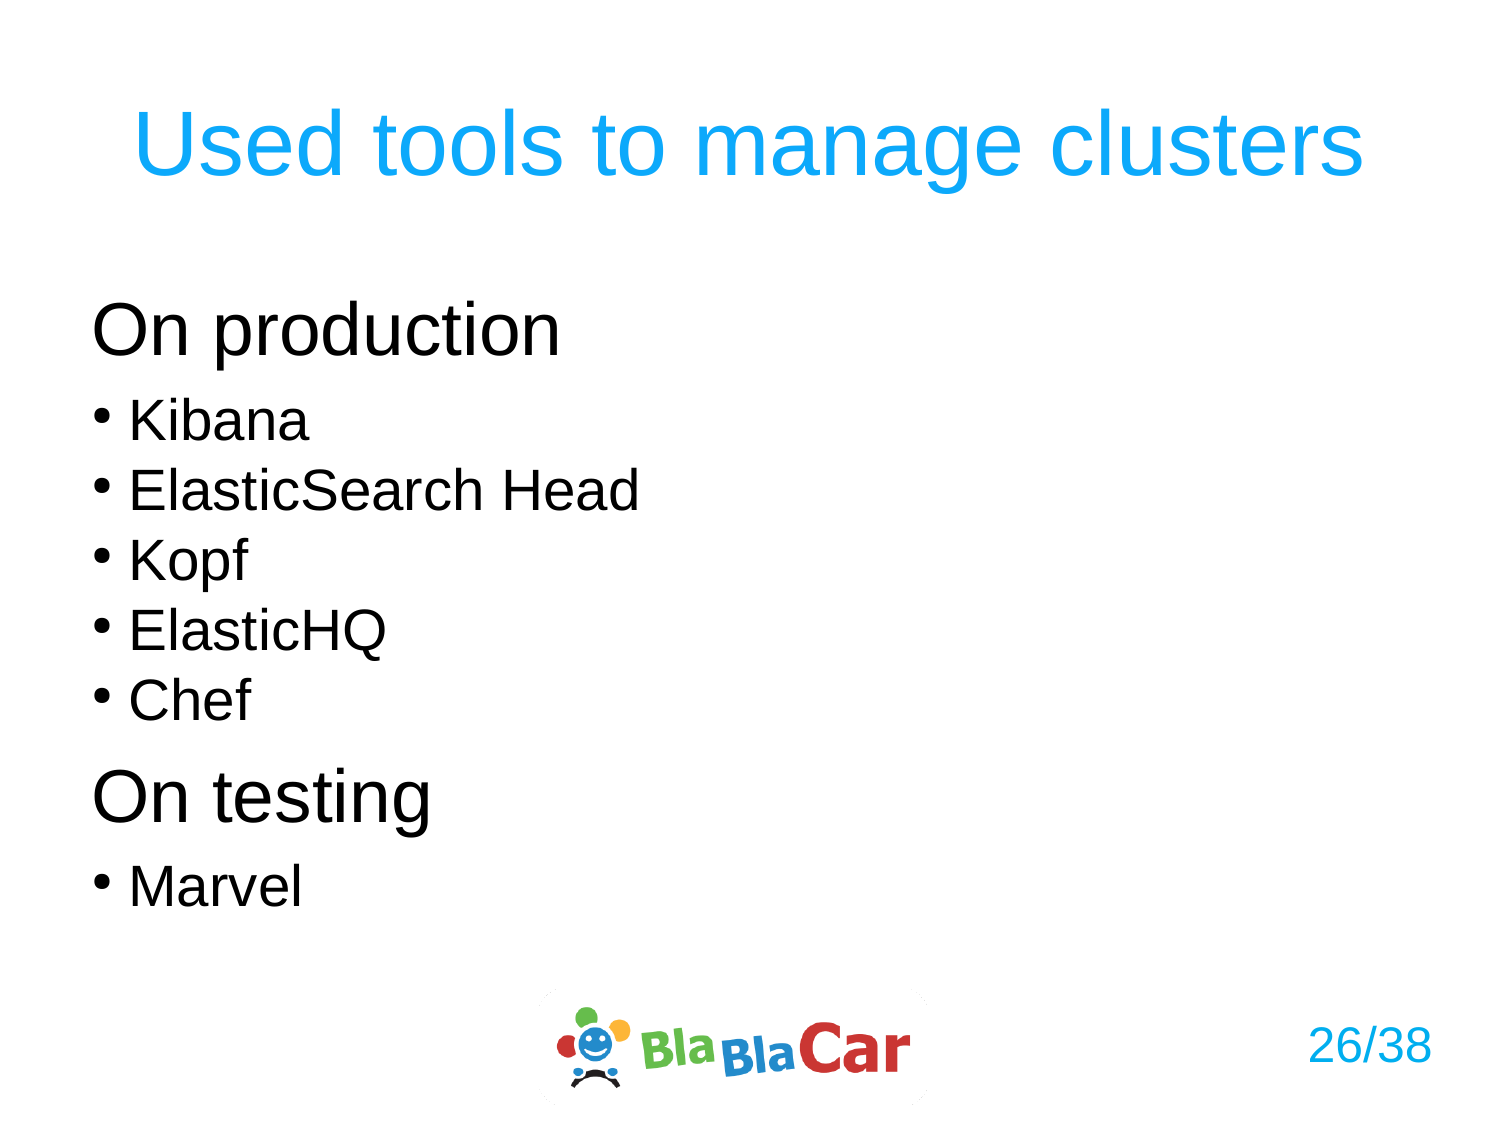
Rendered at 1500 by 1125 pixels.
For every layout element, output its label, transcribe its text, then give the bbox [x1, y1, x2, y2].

text_box On production [76, 273, 1424, 374]
text_box On testing [76, 739, 1424, 840]
text_box Marvel [76, 840, 1424, 927]
text_box Kibana ElasticSearch Head Kopf ElasticHQ Chef [76, 374, 1424, 739]
title Used tools to manage clusters [75, 45, 1426, 233]
